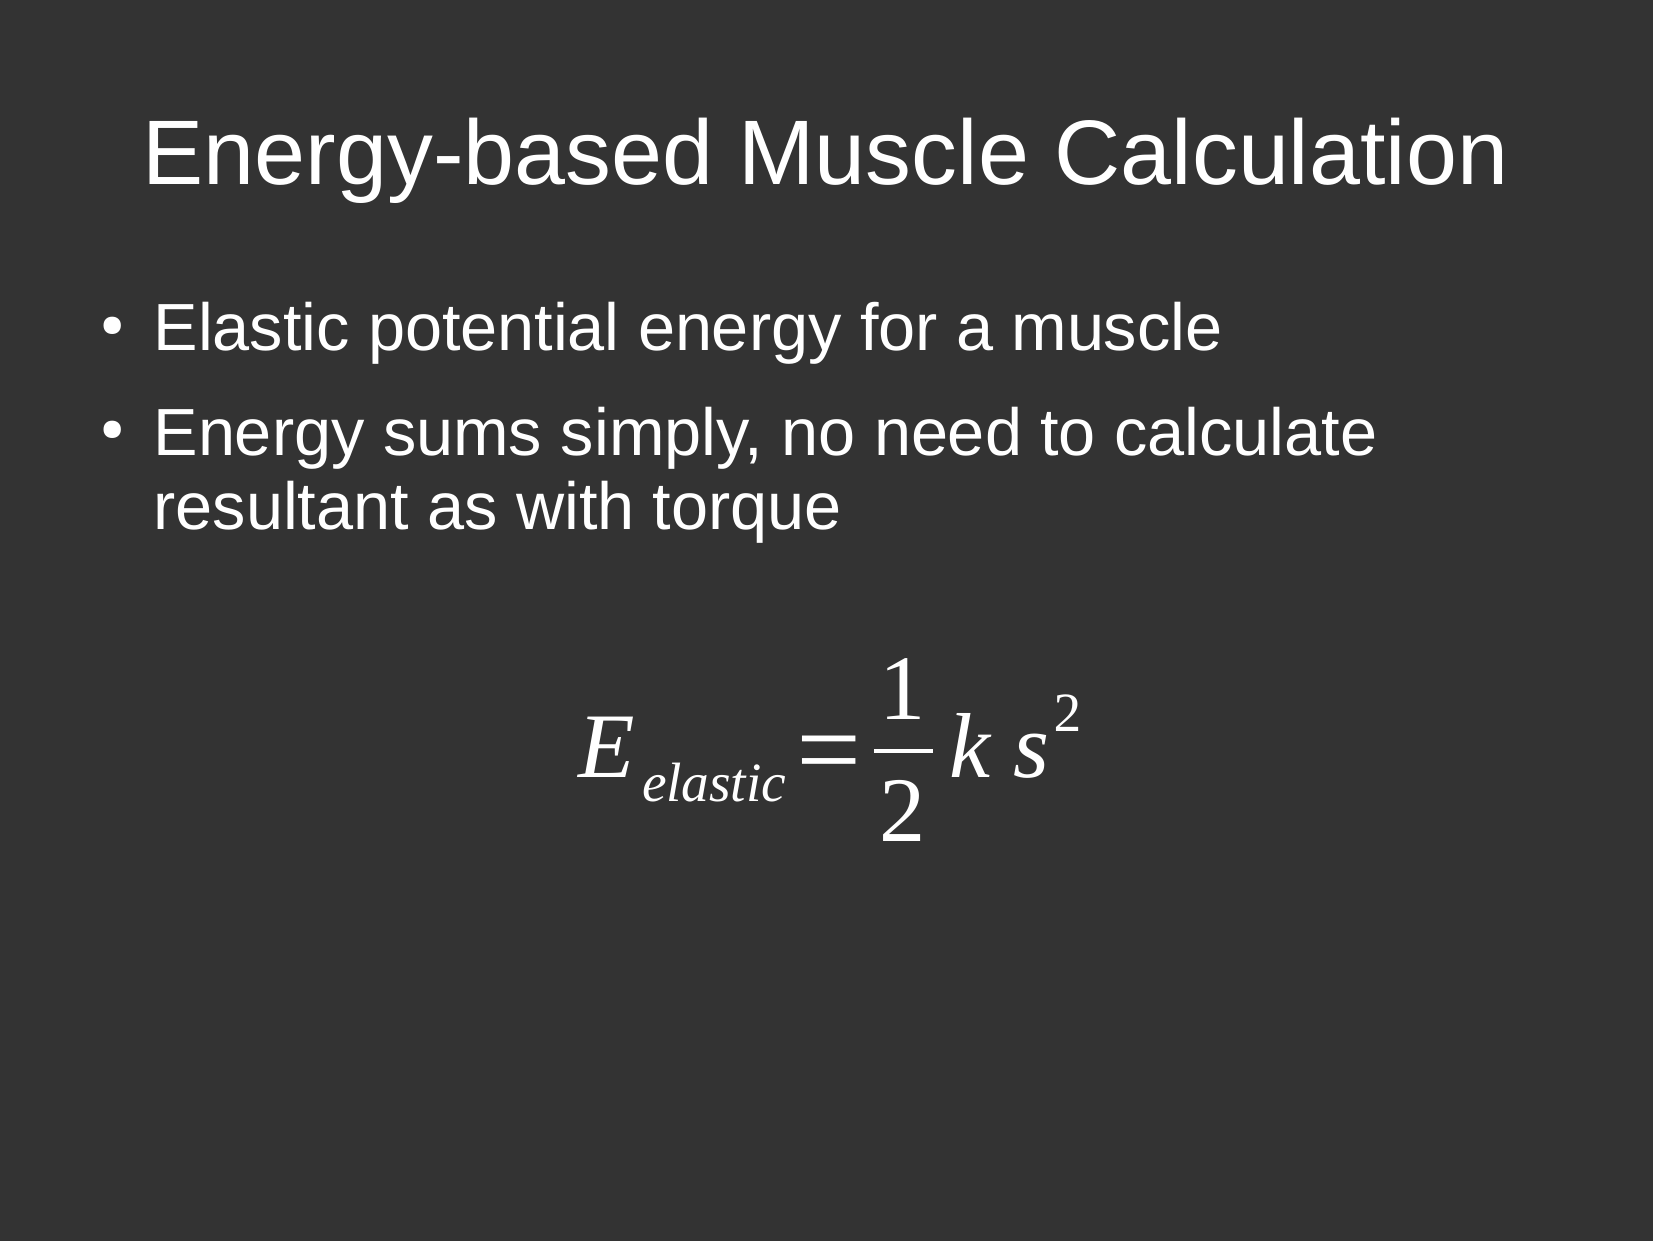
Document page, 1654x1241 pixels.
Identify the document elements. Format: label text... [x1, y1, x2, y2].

title Energy-based Muscle Calculation [82, 49, 1571, 257]
chart [549, 638, 1104, 864]
list Elastic potential energy for a muscle Energy sums simply, no need to calculate resultant as with torque [82, 290, 1571, 1109]
